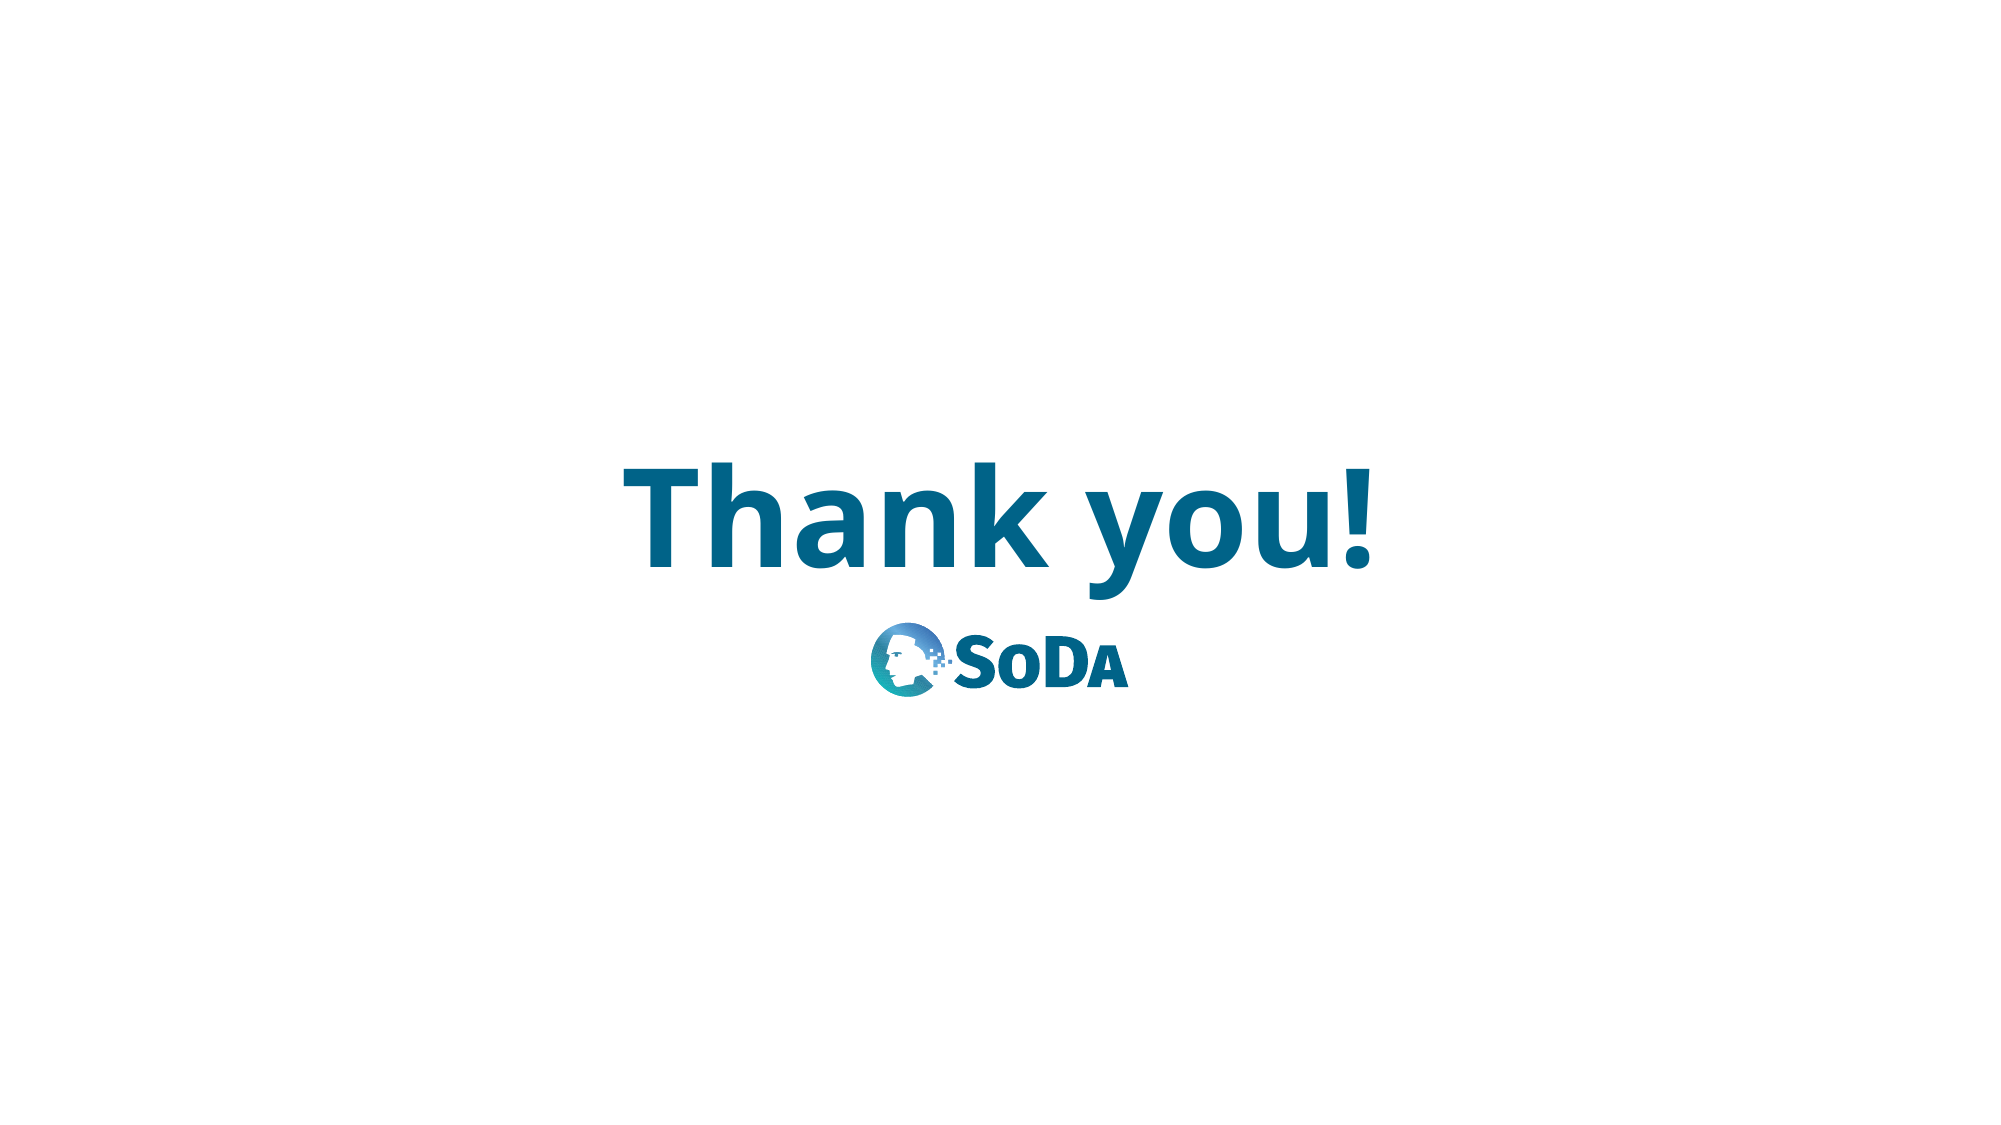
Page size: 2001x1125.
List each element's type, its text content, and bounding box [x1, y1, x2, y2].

picture [835, 605, 1165, 716]
text_box Thank you! [500, 422, 1500, 605]
